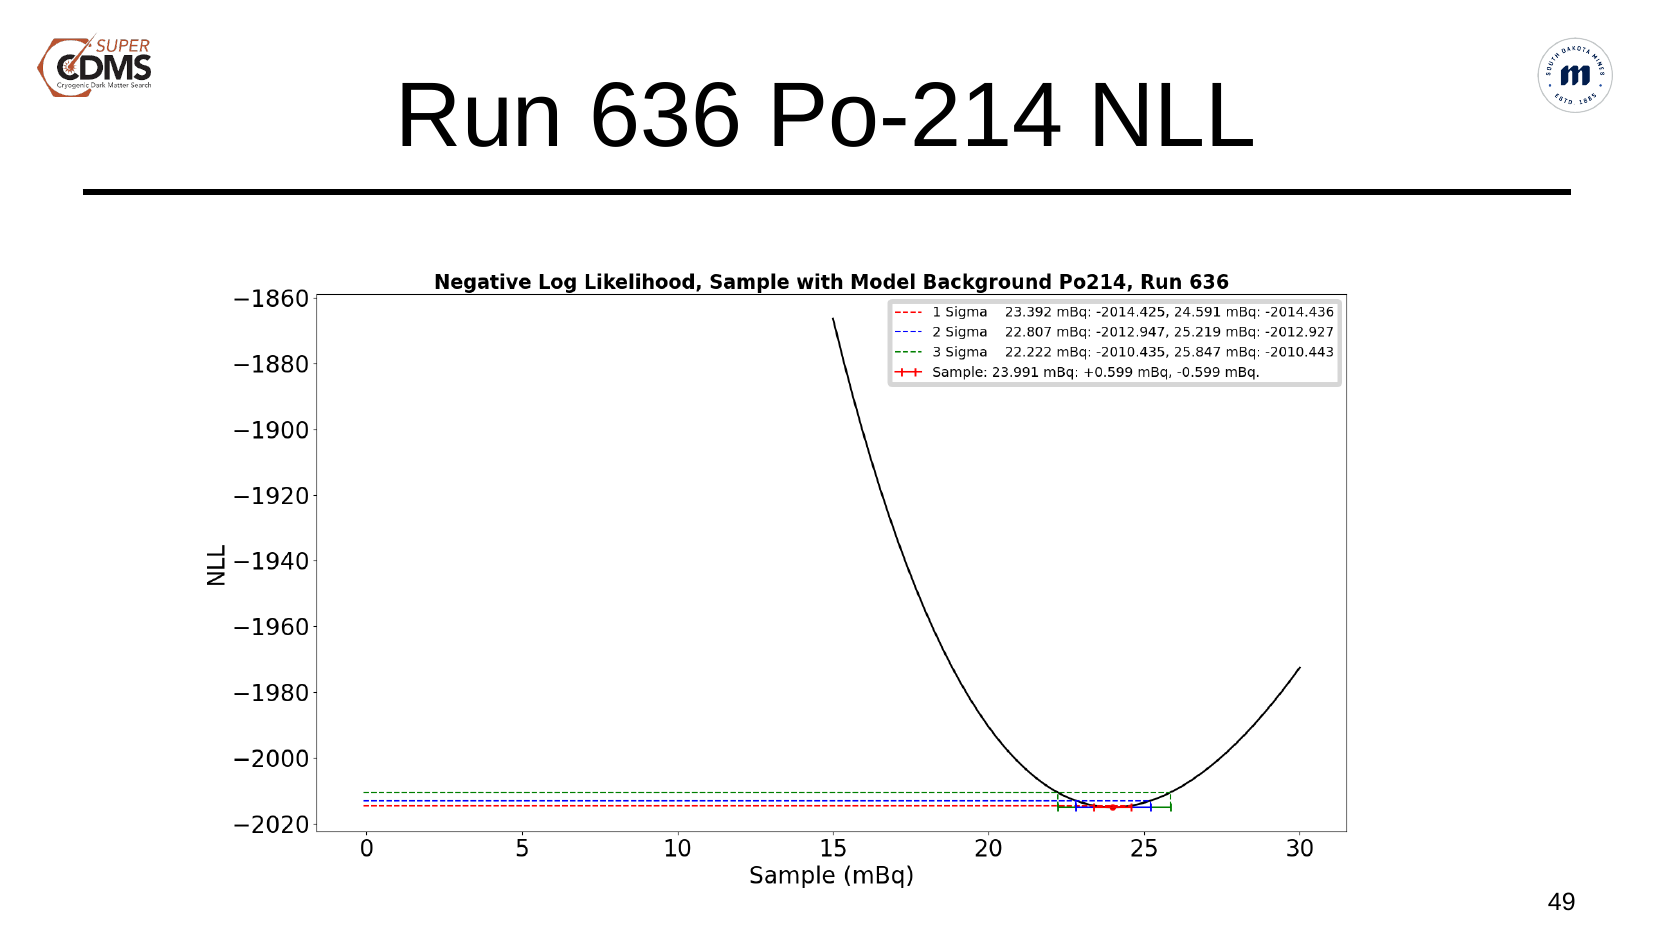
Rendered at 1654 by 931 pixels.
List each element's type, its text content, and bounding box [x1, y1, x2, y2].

picture [150, 210, 1479, 908]
title Run 636 Po-214 NLL [82, 37, 1571, 193]
picture [1571, 37, 1613, 113]
picture [37, 32, 151, 97]
